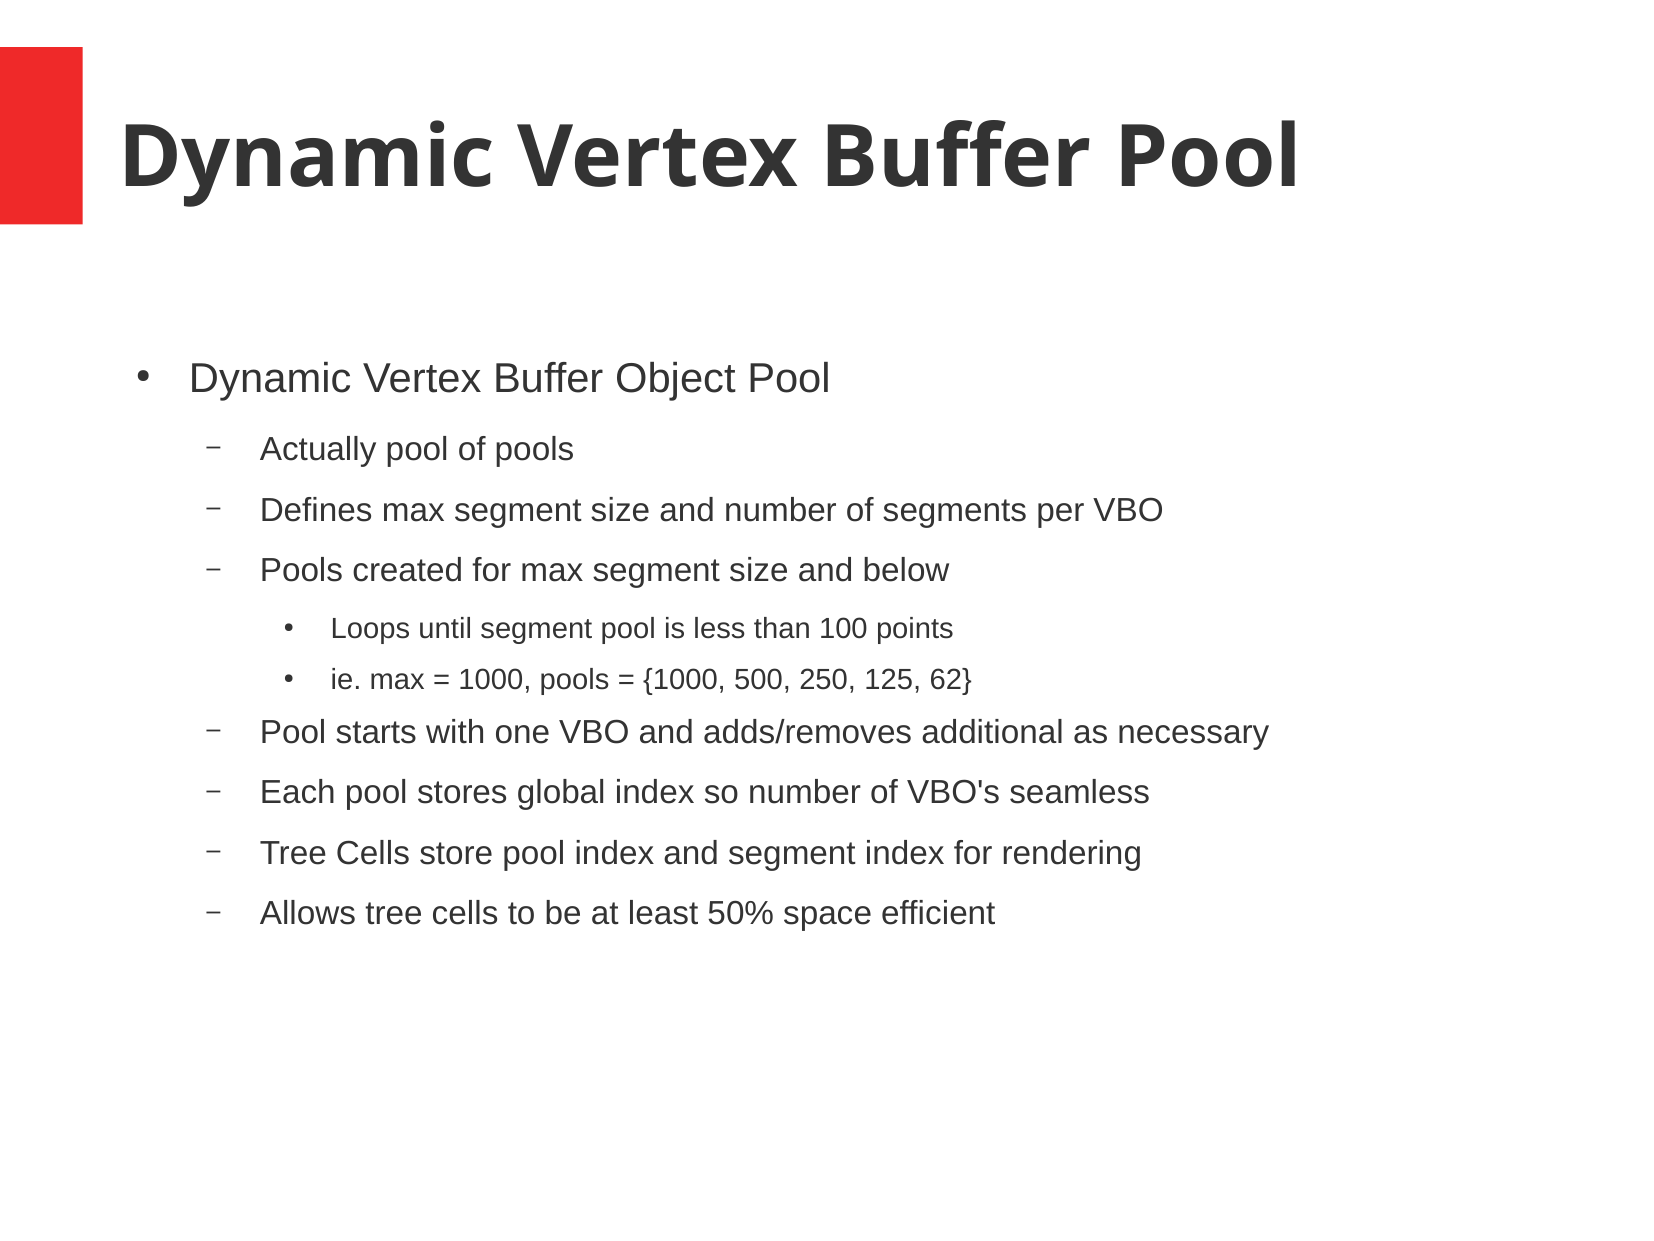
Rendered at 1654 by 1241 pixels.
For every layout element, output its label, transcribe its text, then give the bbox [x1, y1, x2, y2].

title Dynamic Vertex Buffer Pool [118, 49, 1571, 257]
list Dynamic Vertex Buffer Object Pool Actually pool of pools Defines max segment size and number of segments per VBO Pools created for max segment size and below Loops until segment pool is less than 100 points ie. max = 1000, pools = {1000, 500, 250, 125, 62} Pool starts with one VBO and adds/removes additional as necessary Each pool stores global index so number of VBO's seamless Tree Cells store pool index and segment index for rendering Allows tree cells to be at least 50% space efficient [118, 354, 1536, 1074]
